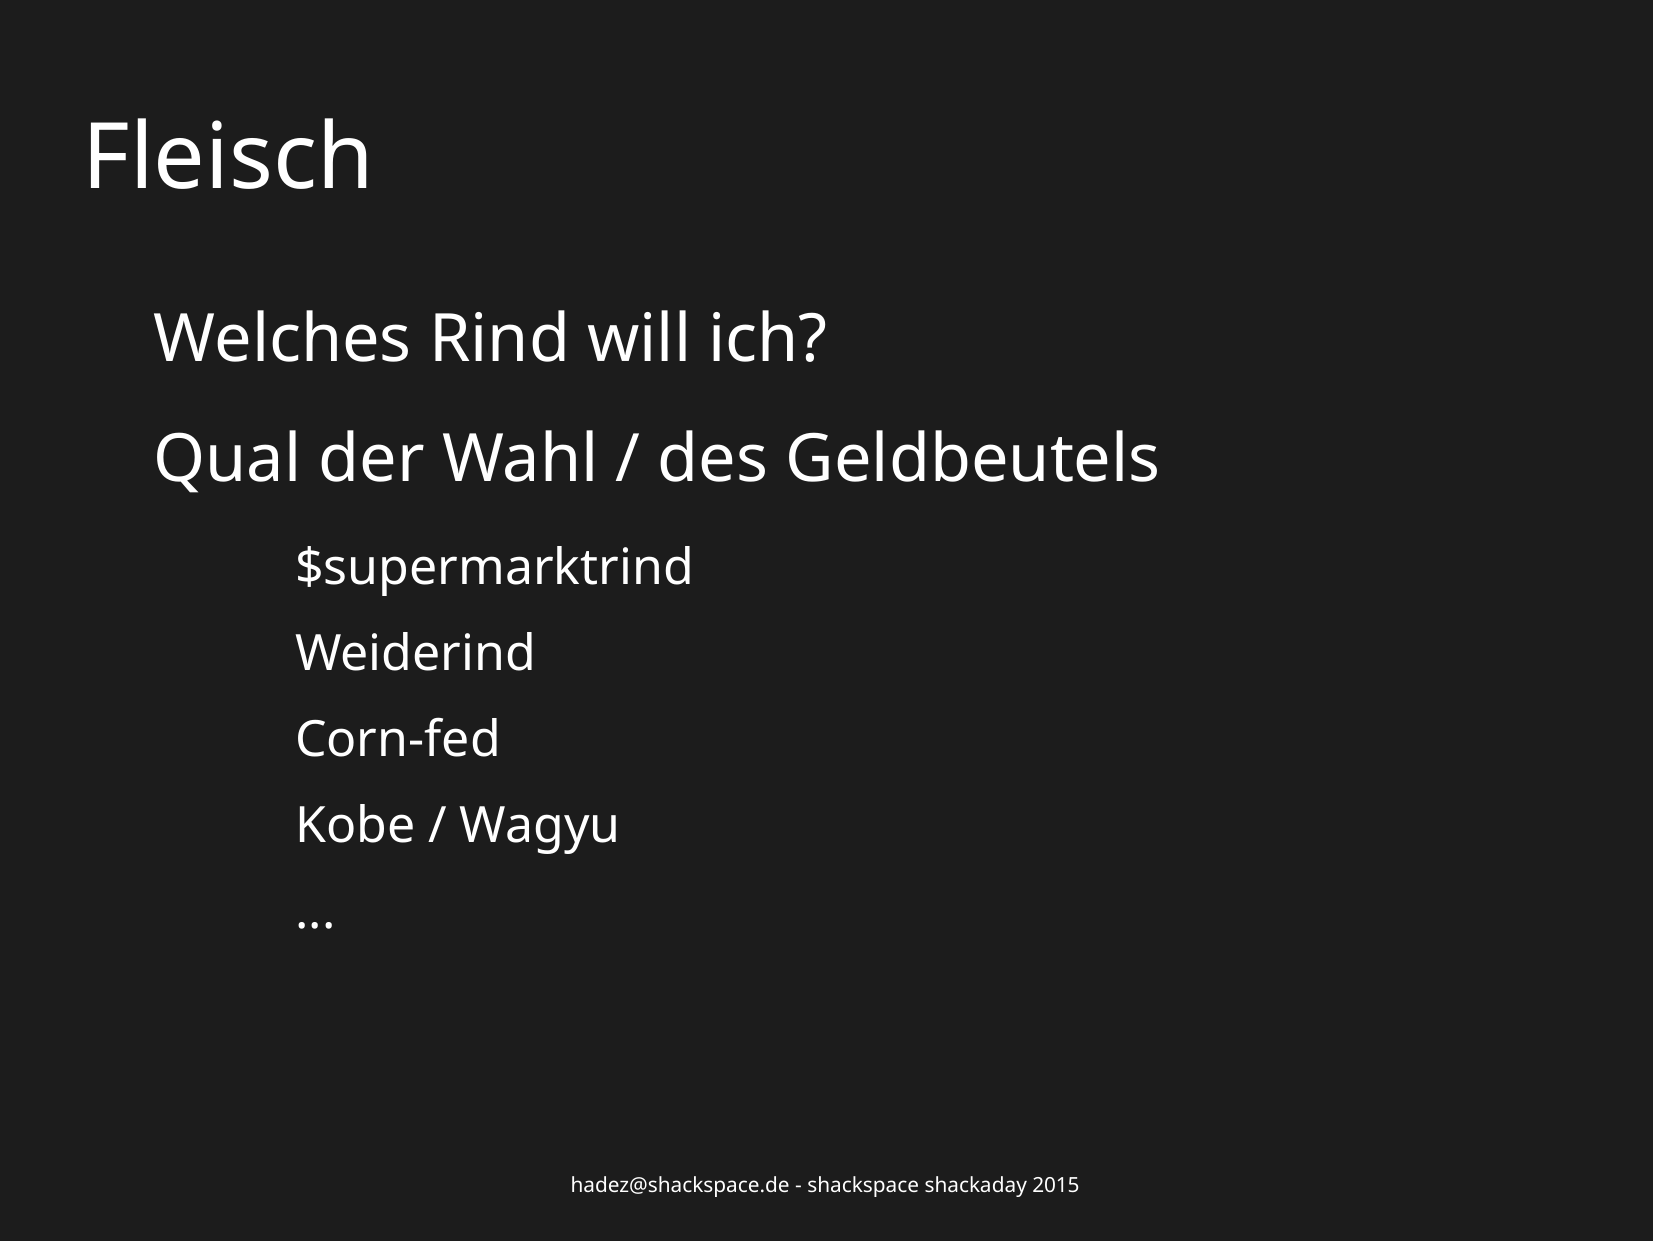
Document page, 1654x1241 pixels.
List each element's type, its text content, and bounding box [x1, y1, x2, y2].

title Fleisch [82, 49, 1571, 257]
list Welches Rind will ich? Qual der Wahl / des Geldbeutels $supermarktrind Weiderind Corn-fed Kobe / Wagyu ... [82, 290, 1571, 1141]
